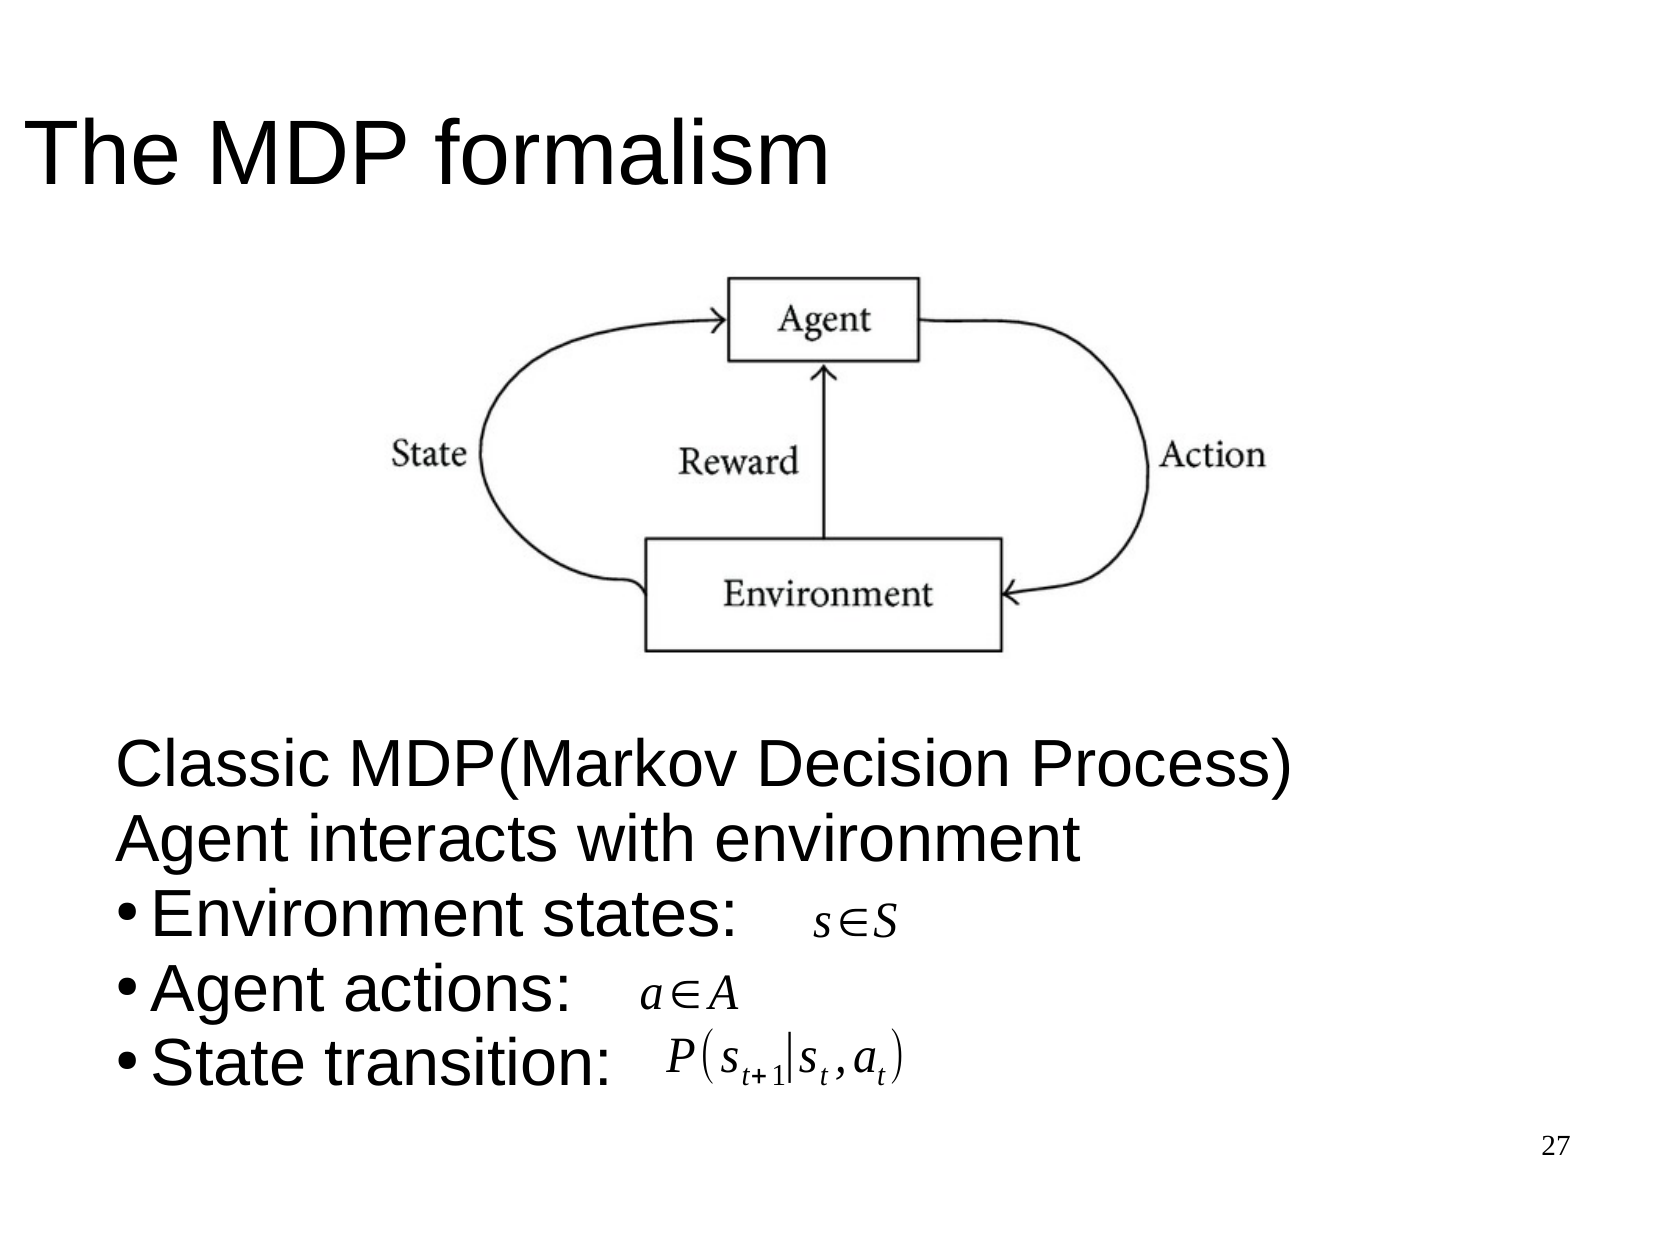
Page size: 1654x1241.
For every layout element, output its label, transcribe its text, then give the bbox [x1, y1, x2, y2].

picture [360, 246, 1298, 684]
text_box Classic MDP(Markov Decision Process) Agent interacts with environment Environment states: Agent actions: State transition: [79, 726, 1501, 1175]
title The MDP formalism [23, 49, 1512, 257]
chart [651, 1024, 919, 1091]
